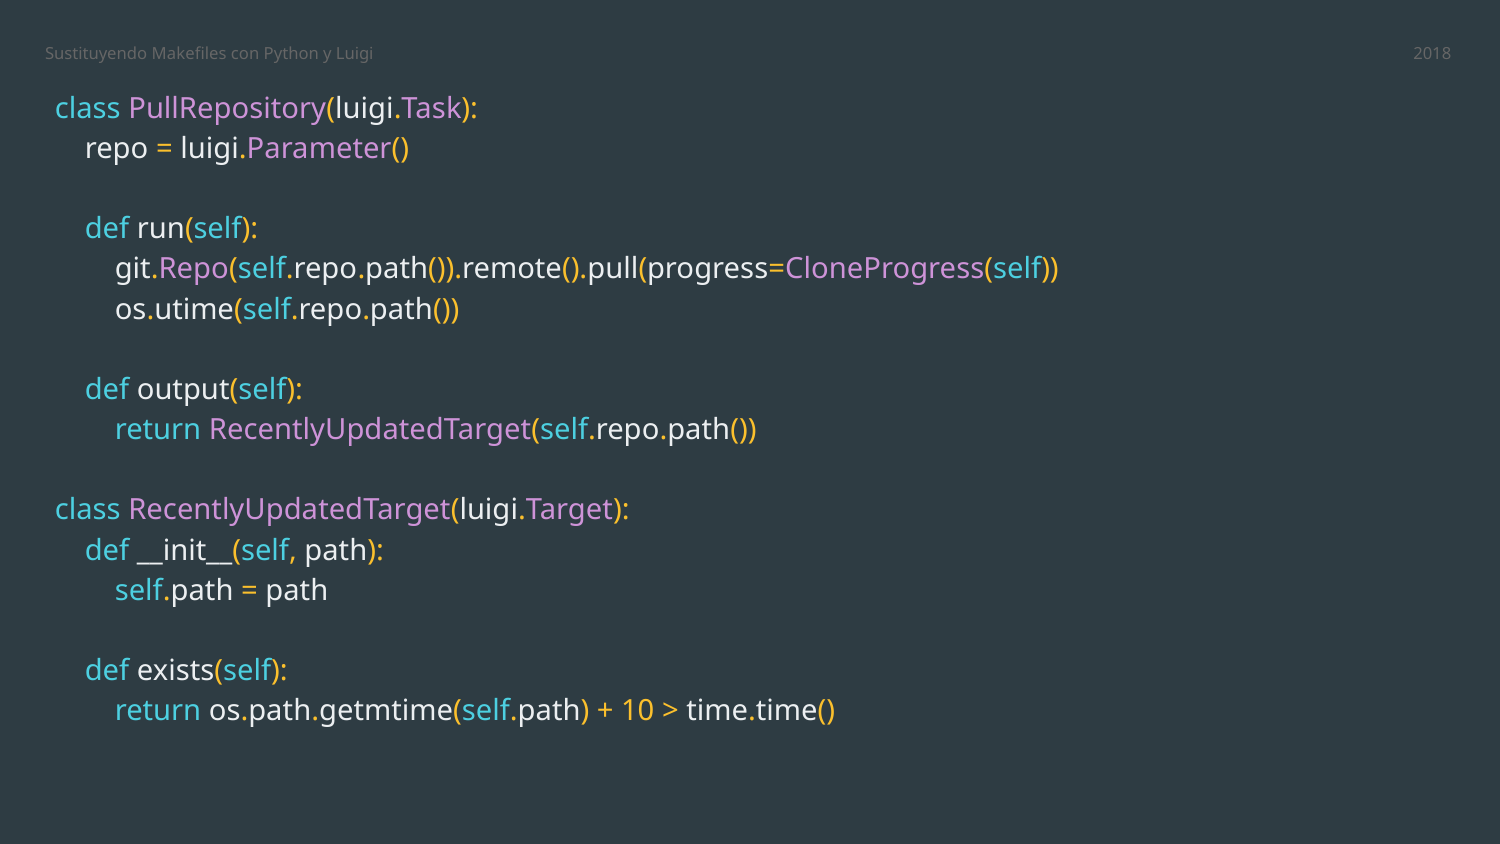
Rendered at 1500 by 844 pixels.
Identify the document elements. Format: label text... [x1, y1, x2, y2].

list class PullRepository(luigi.Task): repo = luigi.Parameter() def run(self): git.Repo(self.repo.path()).remote().pull(progress=CloneProgress(self)) os.utime(self.repo.path()) def output(self): return RecentlyUpdatedTarget(self.repo.path()) class RecentlyUpdatedTarget(luigi.Target): def __init__(self, path): self.path = path def exists(self): return os.path.getmtime(self.path) + 10 > time.time() [39, 69, 1465, 562]
